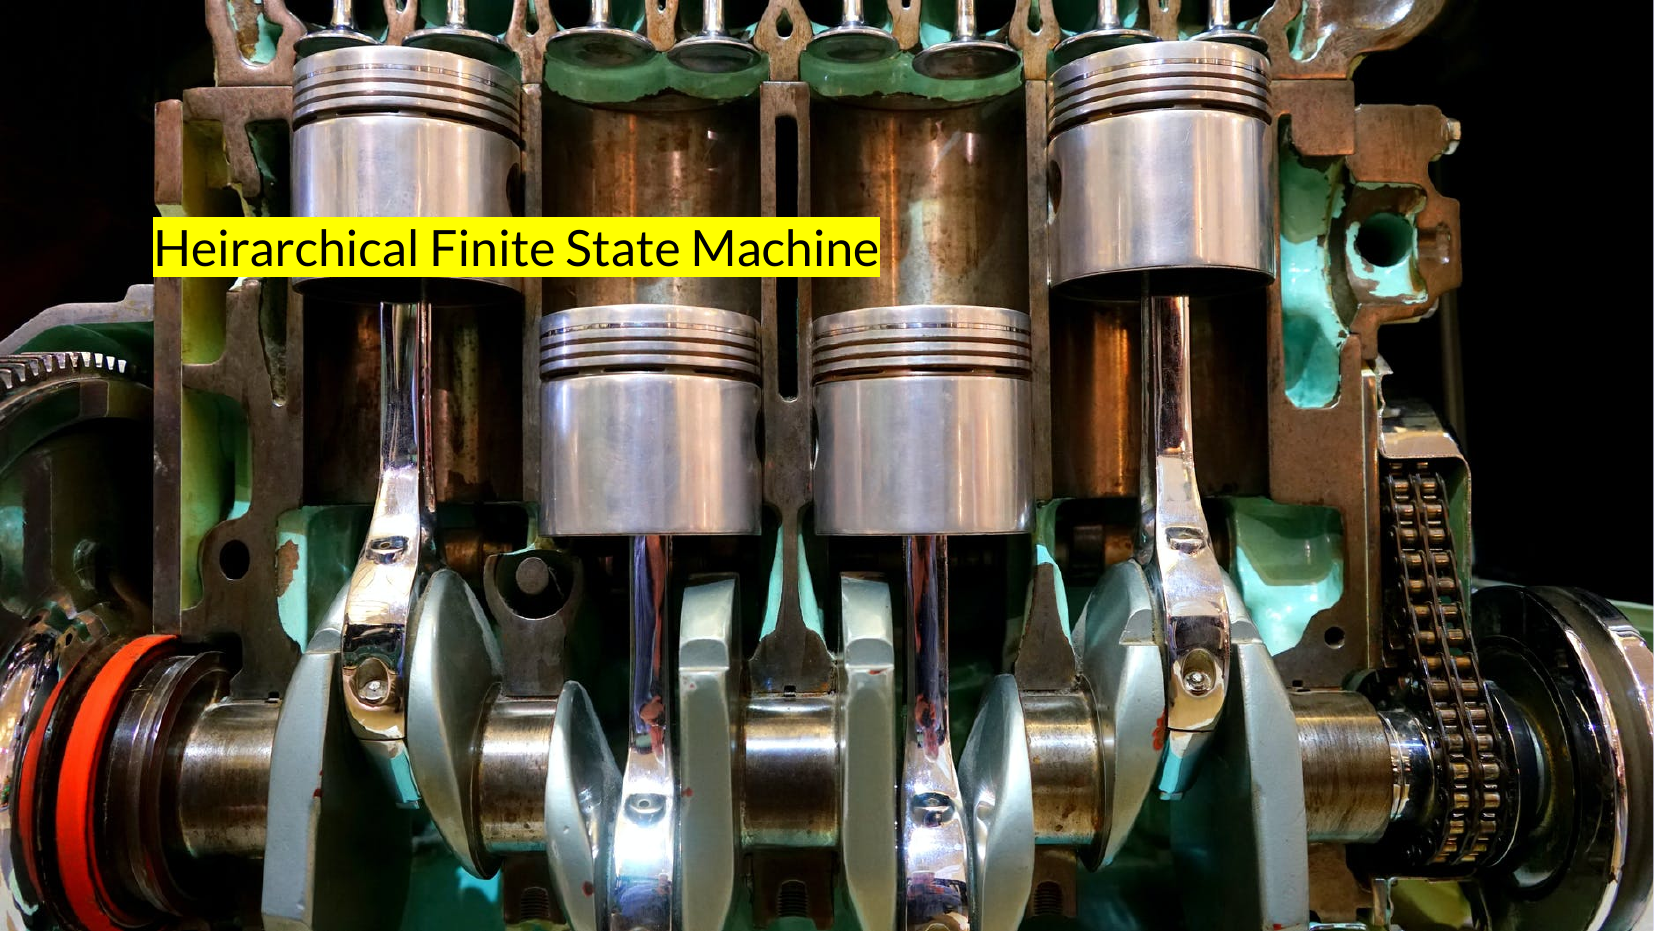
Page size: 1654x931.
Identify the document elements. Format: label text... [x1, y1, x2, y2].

list Heirarchical Finite State Machine [82, 217, 1571, 839]
picture [0, 0, 1654, 931]
